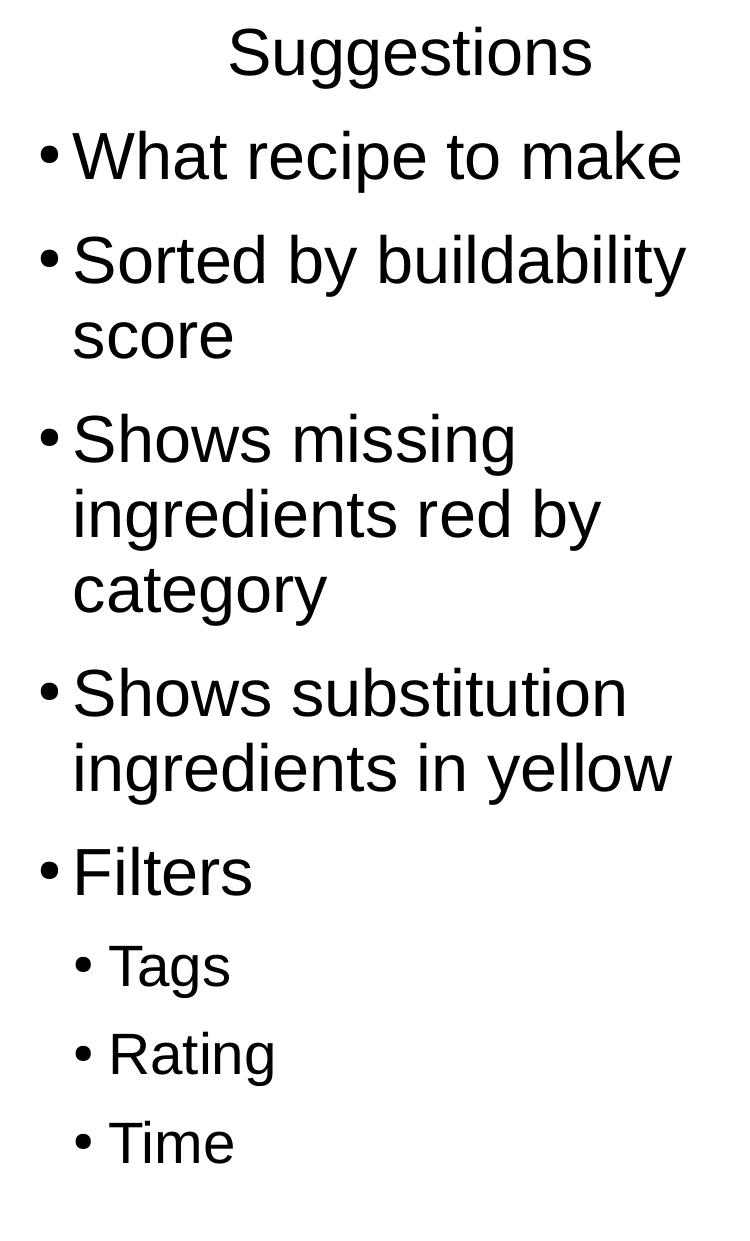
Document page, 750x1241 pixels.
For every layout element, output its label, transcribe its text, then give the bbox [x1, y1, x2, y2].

list Suggestions What recipe to make Sorted by buildability score Shows missing ingredients red by category Shows substitution ingredients in yellow Filters Tags Rating Time [37, 15, 713, 1216]
